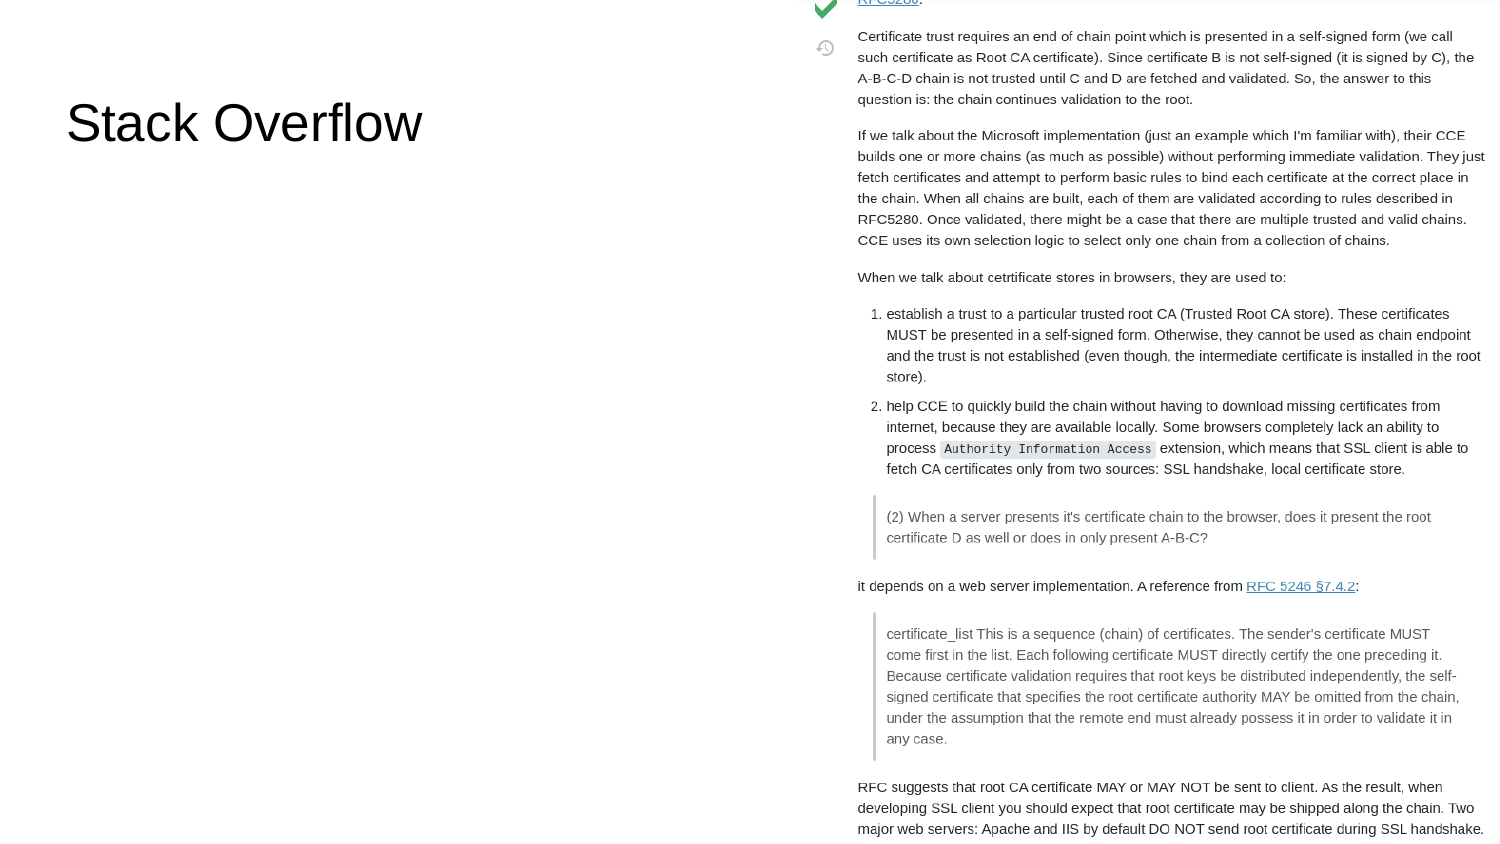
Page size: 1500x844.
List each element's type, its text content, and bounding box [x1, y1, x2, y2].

title Stack Overflow [51, 72, 797, 167]
picture [797, 0, 1500, 844]
